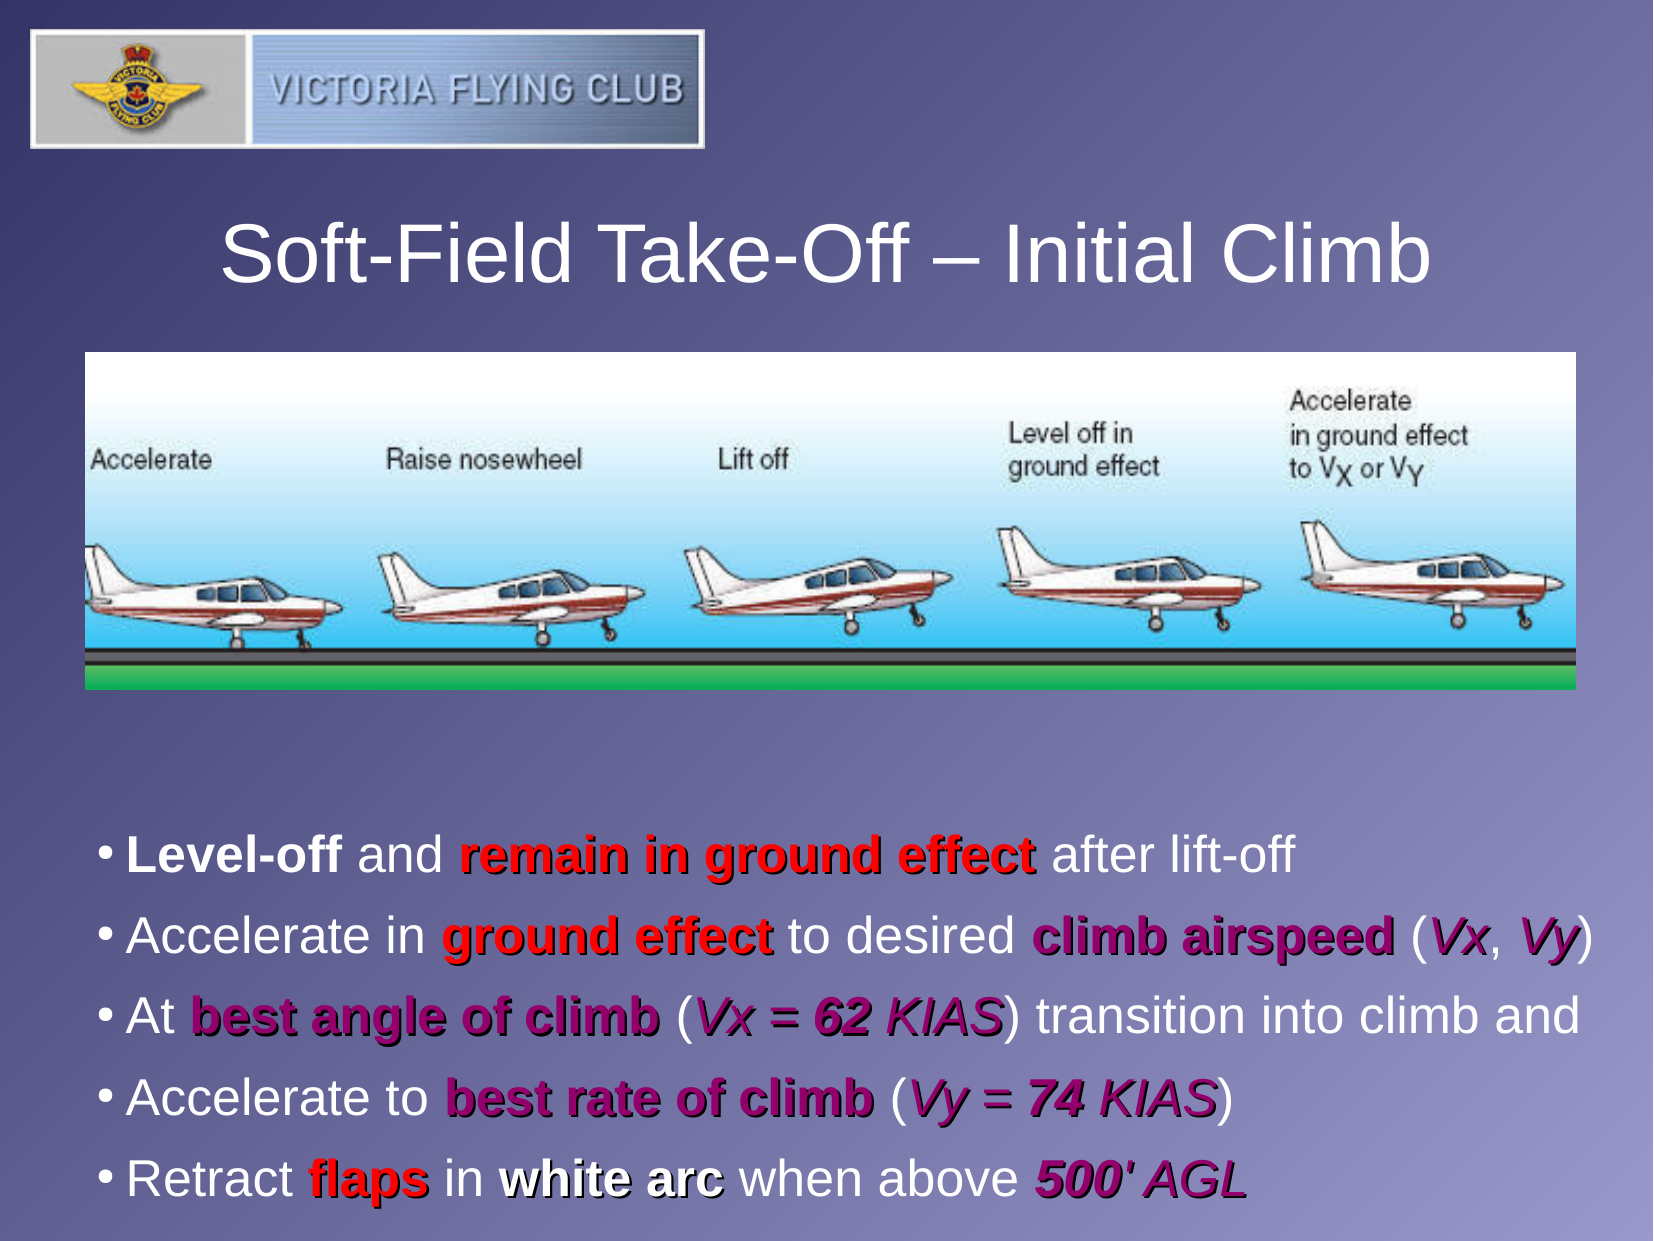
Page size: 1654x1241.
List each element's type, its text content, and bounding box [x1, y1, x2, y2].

picture [85, 352, 1576, 691]
list Level-off and remain in ground effect after lift-off Accelerate in ground effect to desired climb airspeed (Vx, Vy) At best angle of climb (Vx = 62 KIAS) transition into climb and Accelerate to best rate of climb (Vy = 74 KIAS) Retract flaps in white arc when above 500' AGL [82, 825, 1621, 1216]
picture [30, 29, 705, 149]
title Soft-Field Take-Off – Initial Climb [82, 150, 1571, 358]
